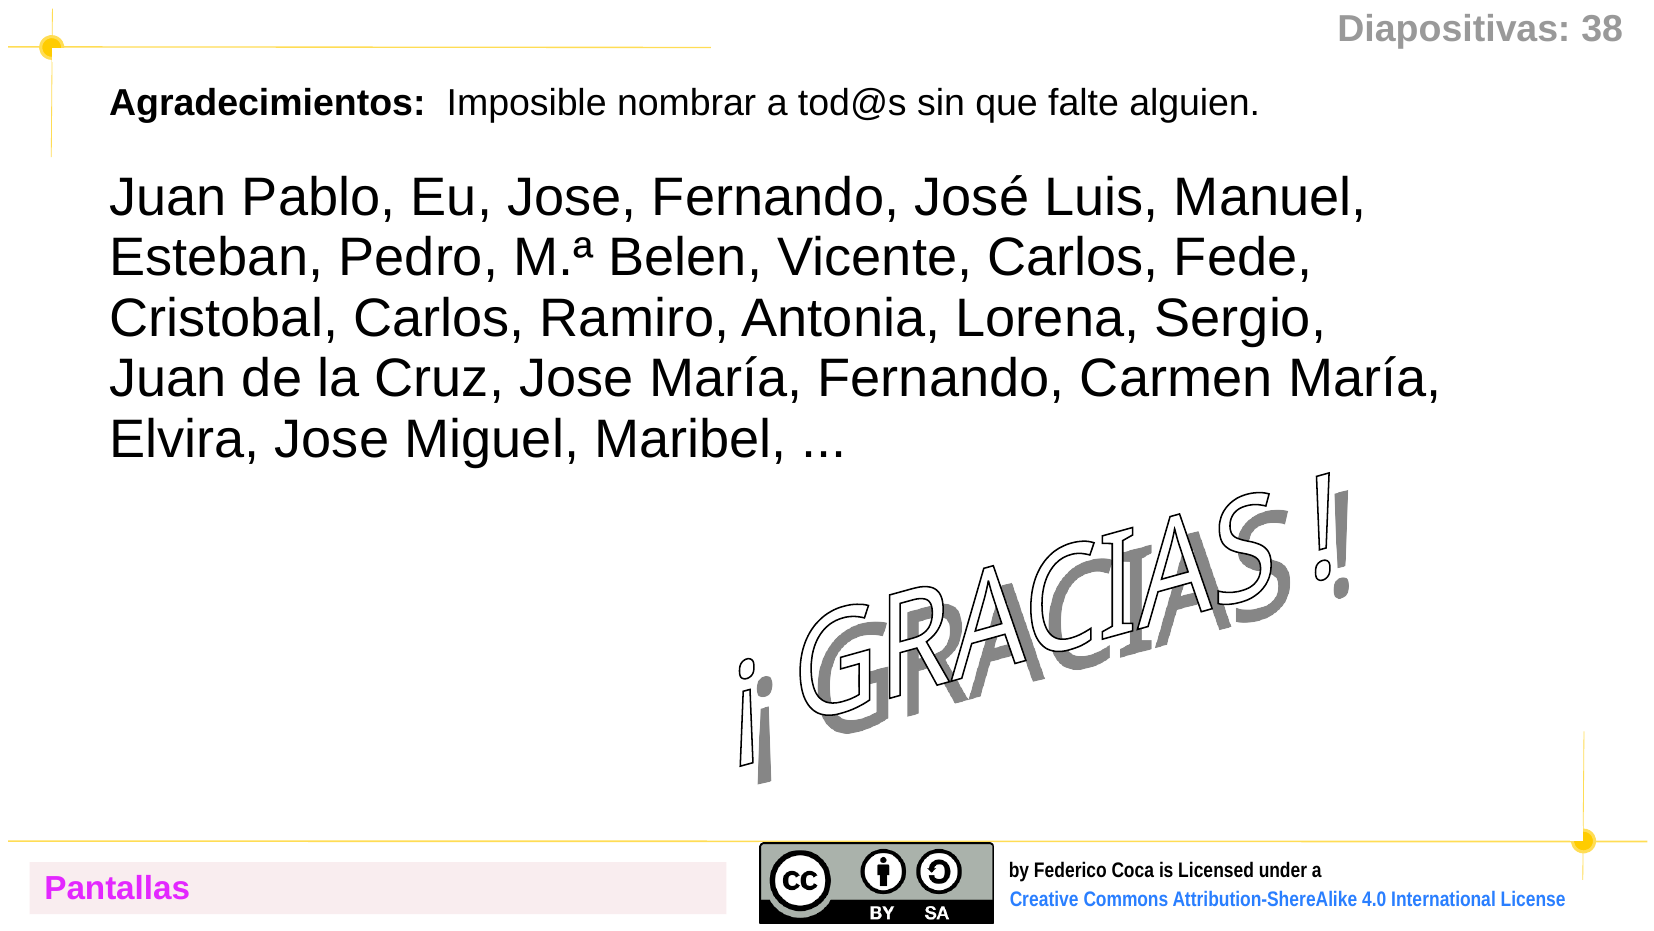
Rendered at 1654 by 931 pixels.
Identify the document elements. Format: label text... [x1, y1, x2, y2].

text_box ¡ GRACIAS ! [1102, 527, 1133, 640]
text_box ¡ GRACIAS ! [1316, 472, 1330, 550]
text_box ¡ GRACIAS ! [1315, 560, 1330, 581]
text_box ¡ GRACIAS ! [1030, 541, 1095, 652]
text_box ¡ GRACIAS ! [1218, 492, 1272, 605]
text_box ¡ GRACIAS ! [740, 689, 753, 767]
text_box ¡ GRACIAS ! [800, 604, 870, 716]
text_box ¡ GRACIAS ! [1137, 513, 1213, 630]
text_box Pantallas [29, 862, 727, 915]
text_box Diapositivas: 38 [1322, 0, 1644, 57]
text_box ¡ GRACIAS ! [951, 565, 1026, 682]
text_box Agradecimientos: Imposible nombrar a tod@s sin que falte alguien. Juan Pablo, Eu, Jose, Fernando, José Luis, Manuel, Esteban, Pedro, M.ª Belen, Vicente, Carlos, Fede, Cristobal, Carlos, Ramiro, Antonia, Lorena, Sergio, Juan de la Cruz, Jose María, Fernando, Carmen María, Elvira, Jose Miguel, Maribel, ... [94, 74, 1465, 491]
text_box ¡ GRACIAS ! [889, 586, 950, 699]
text_box ¡ GRACIAS ! [739, 658, 754, 679]
